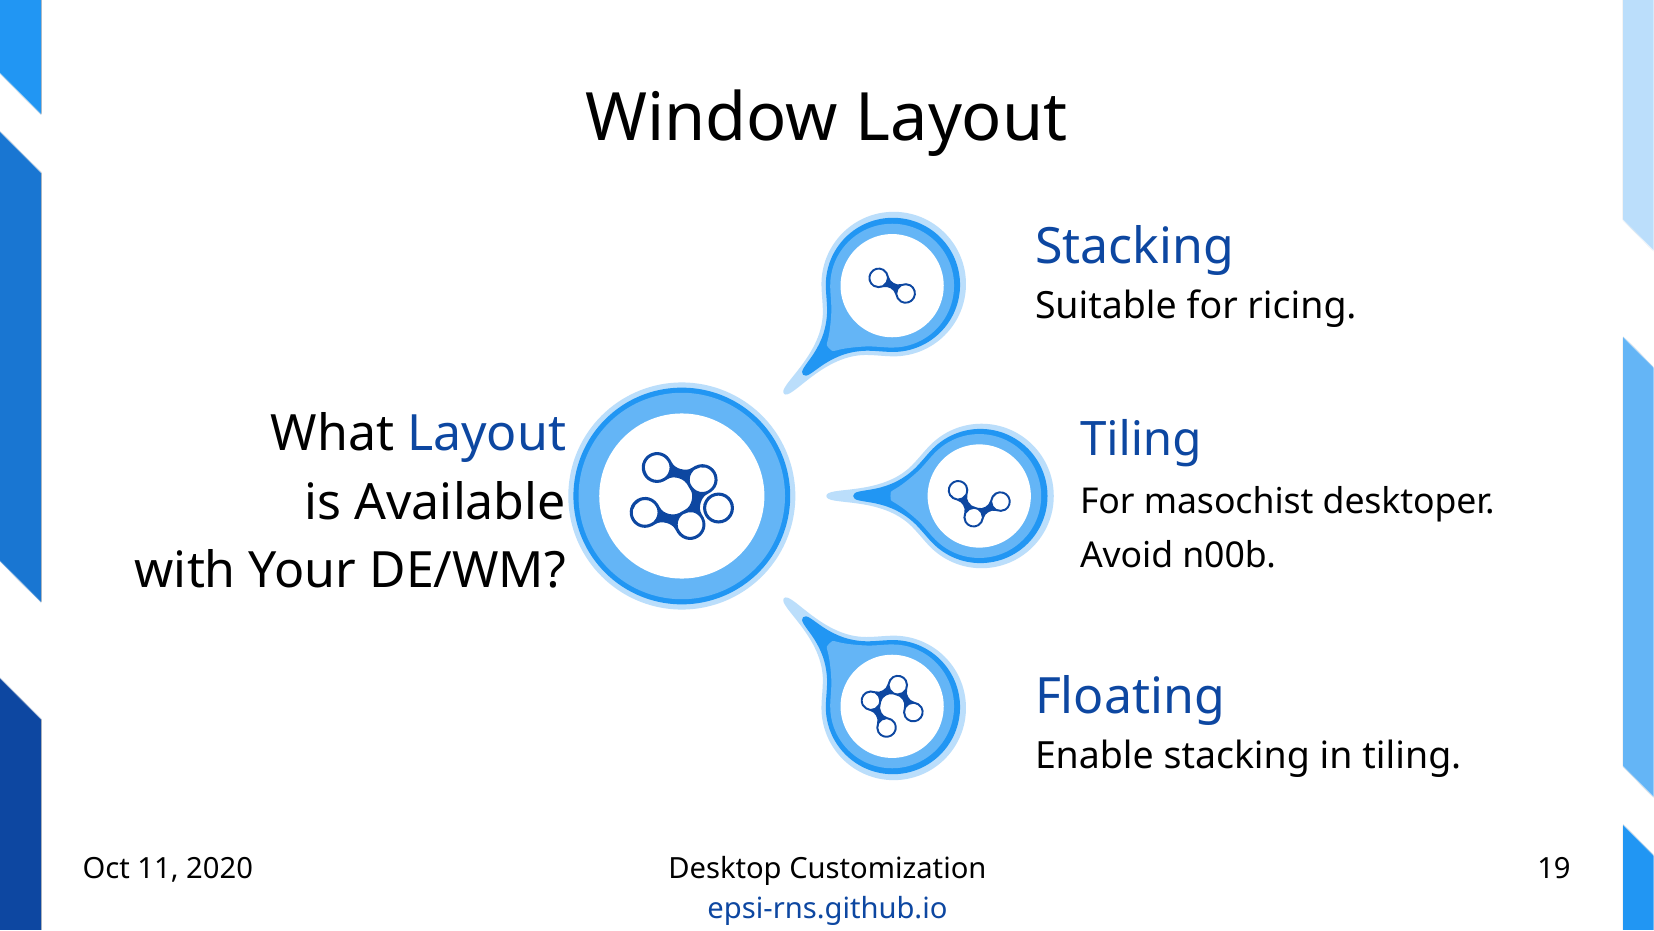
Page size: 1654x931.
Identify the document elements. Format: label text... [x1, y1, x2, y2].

list Floating Enable stacking in tiling. [1035, 660, 1486, 781]
picture [0, 0, 1654, 931]
list Tiling For masochist desktoper. Avoid n00b. [1080, 405, 1501, 586]
list Stacking Suitable for ricing. [1035, 210, 1381, 346]
